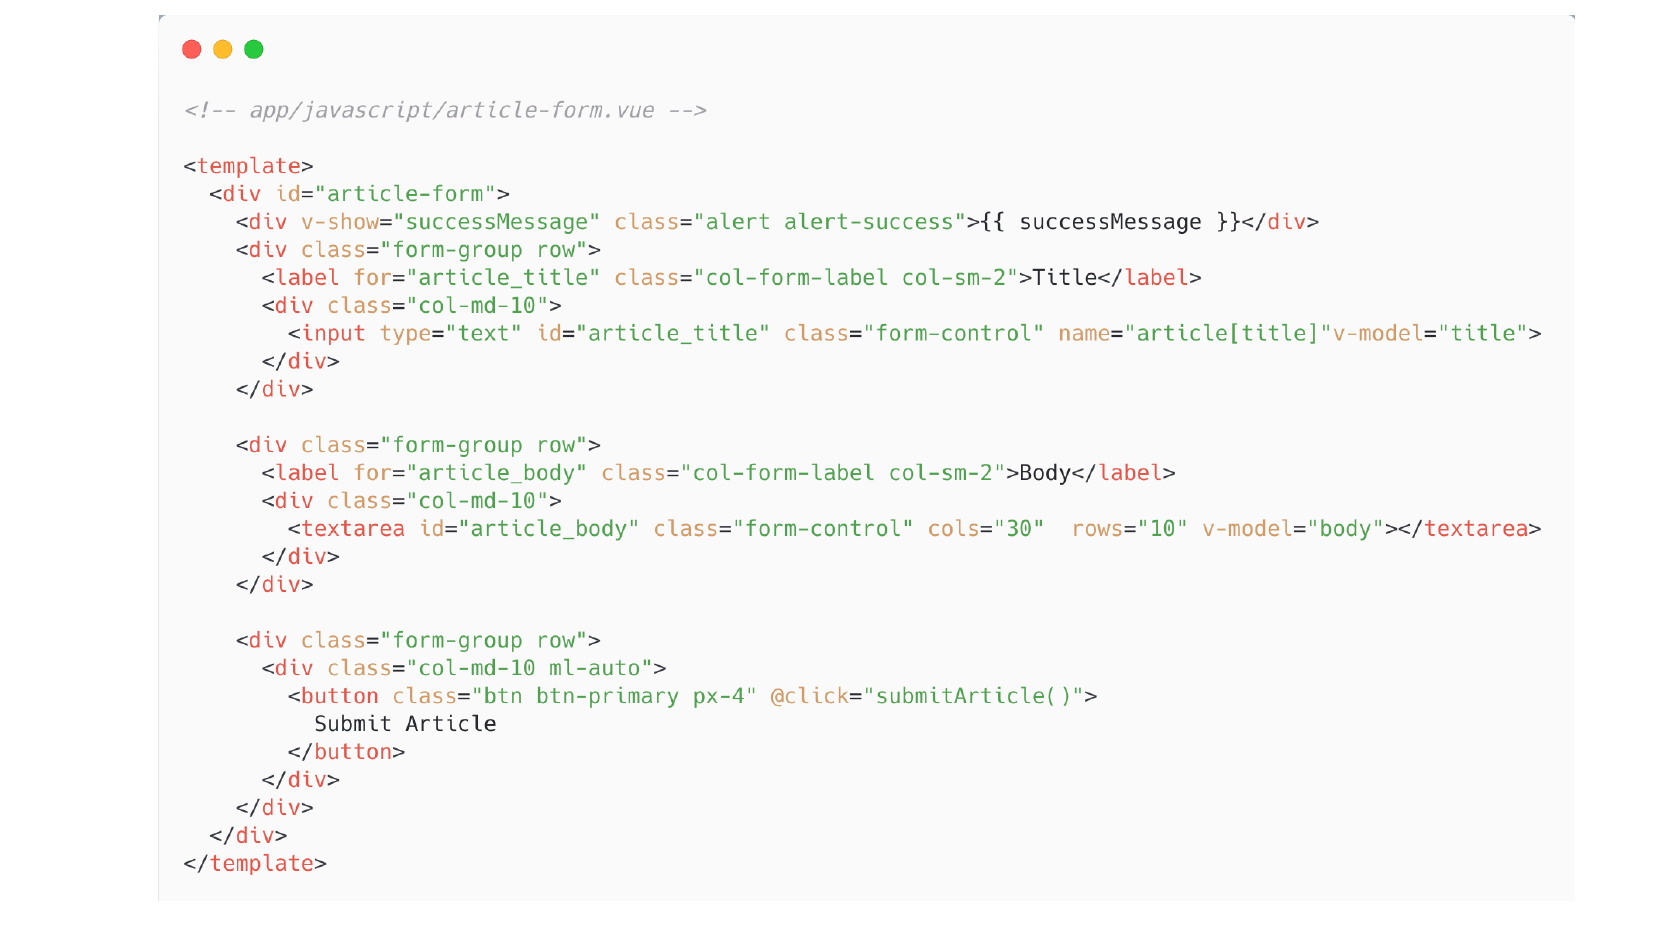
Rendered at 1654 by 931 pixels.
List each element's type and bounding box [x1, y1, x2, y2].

picture [158, 15, 1576, 901]
